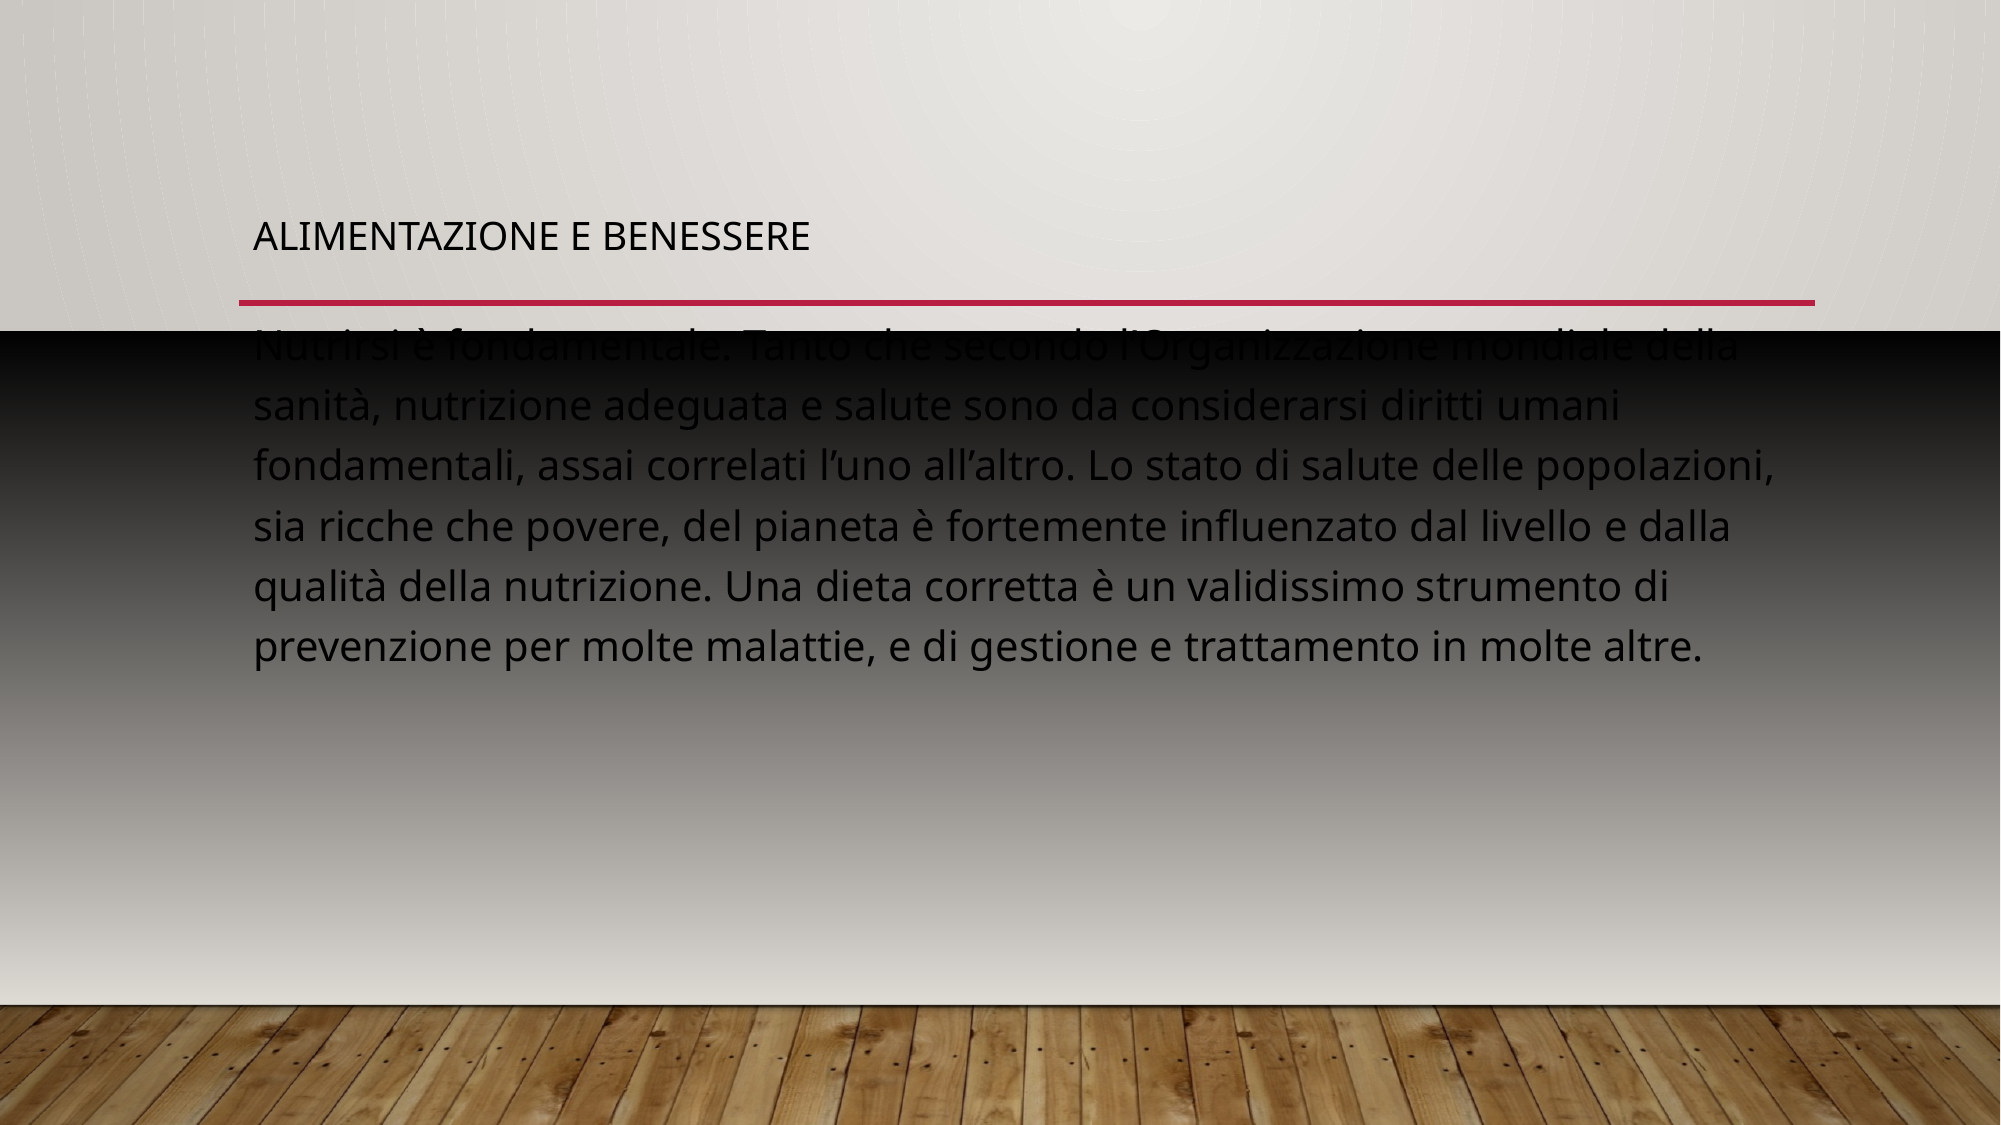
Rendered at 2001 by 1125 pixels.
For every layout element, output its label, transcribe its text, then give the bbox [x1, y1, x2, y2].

list Nutrirsi è fondamentale. Tanto che secondo l’Organizzazione mondiale della sanità, nutrizione adeguata e salute sono da considerarsi diritti umani fondamentali, assai correlati l’uno all’altro. Lo stato di salute delle popolazioni, sia ricche che povere, del pianeta è fortemente influenzato dal livello e dalla qualità della nutrizione. Una dieta corretta è un validissimo strumento di prevenzione per molte malattie, e di gestione e trattamento in molte altre. [238, 301, 1814, 868]
title Alimentazione e benessere [238, 209, 1425, 301]
